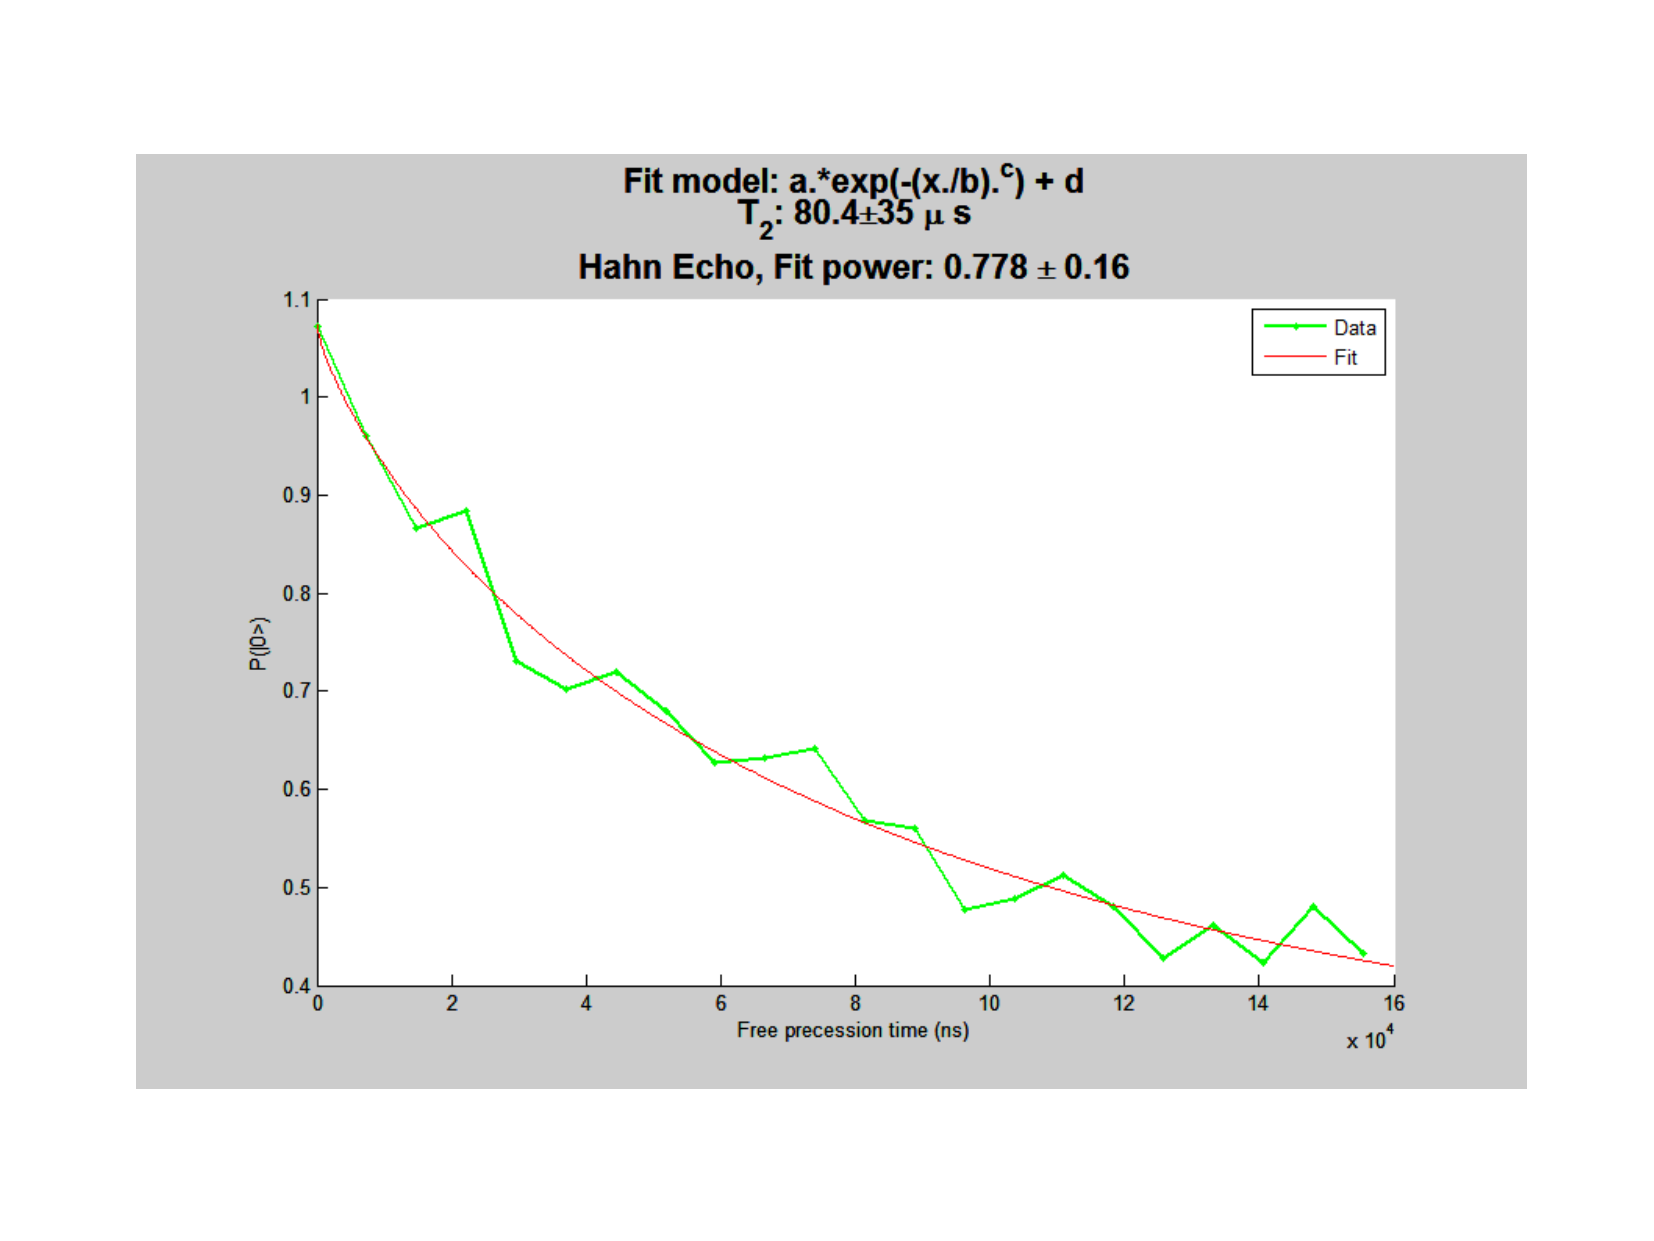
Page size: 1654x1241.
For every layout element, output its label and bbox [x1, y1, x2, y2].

picture [136, 154, 1527, 1089]
